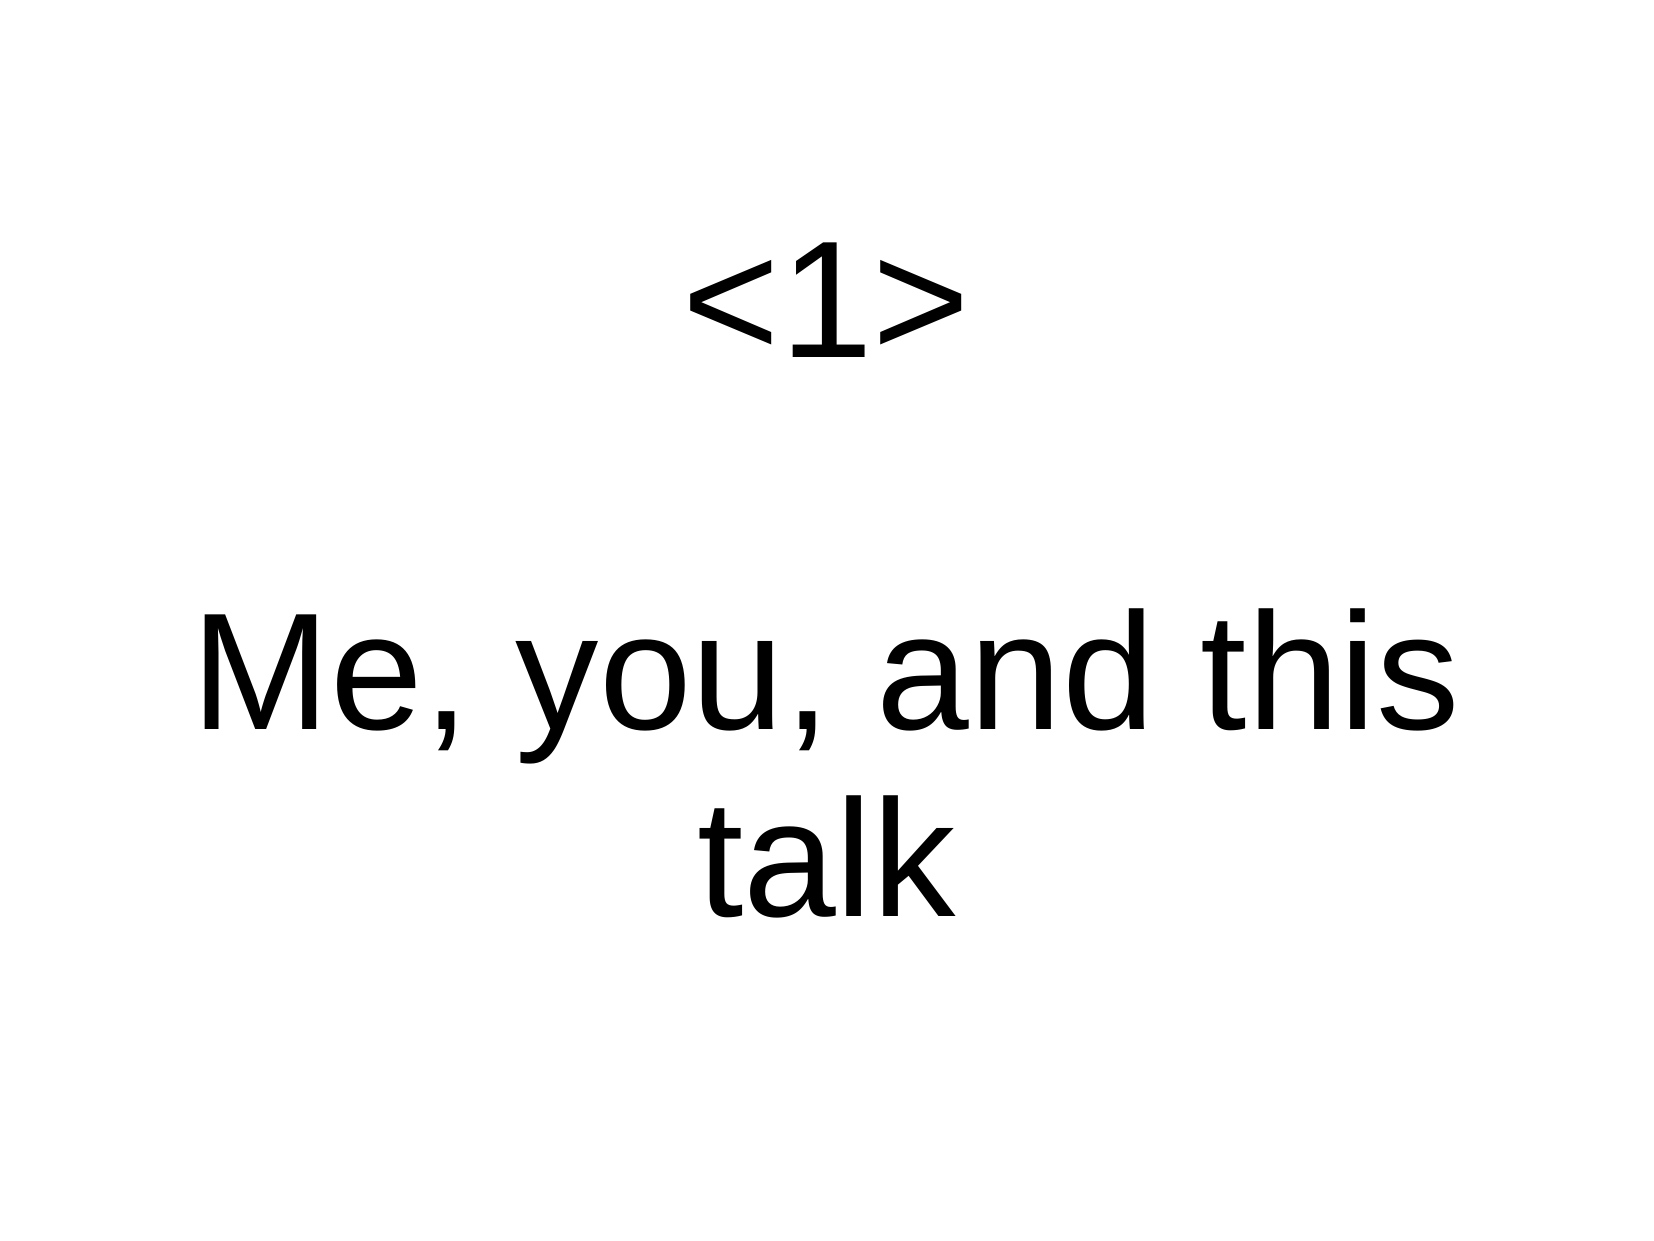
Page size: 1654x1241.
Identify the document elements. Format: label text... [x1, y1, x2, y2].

subtitle <1> Me, you, and this talk [82, 56, 1571, 1102]
